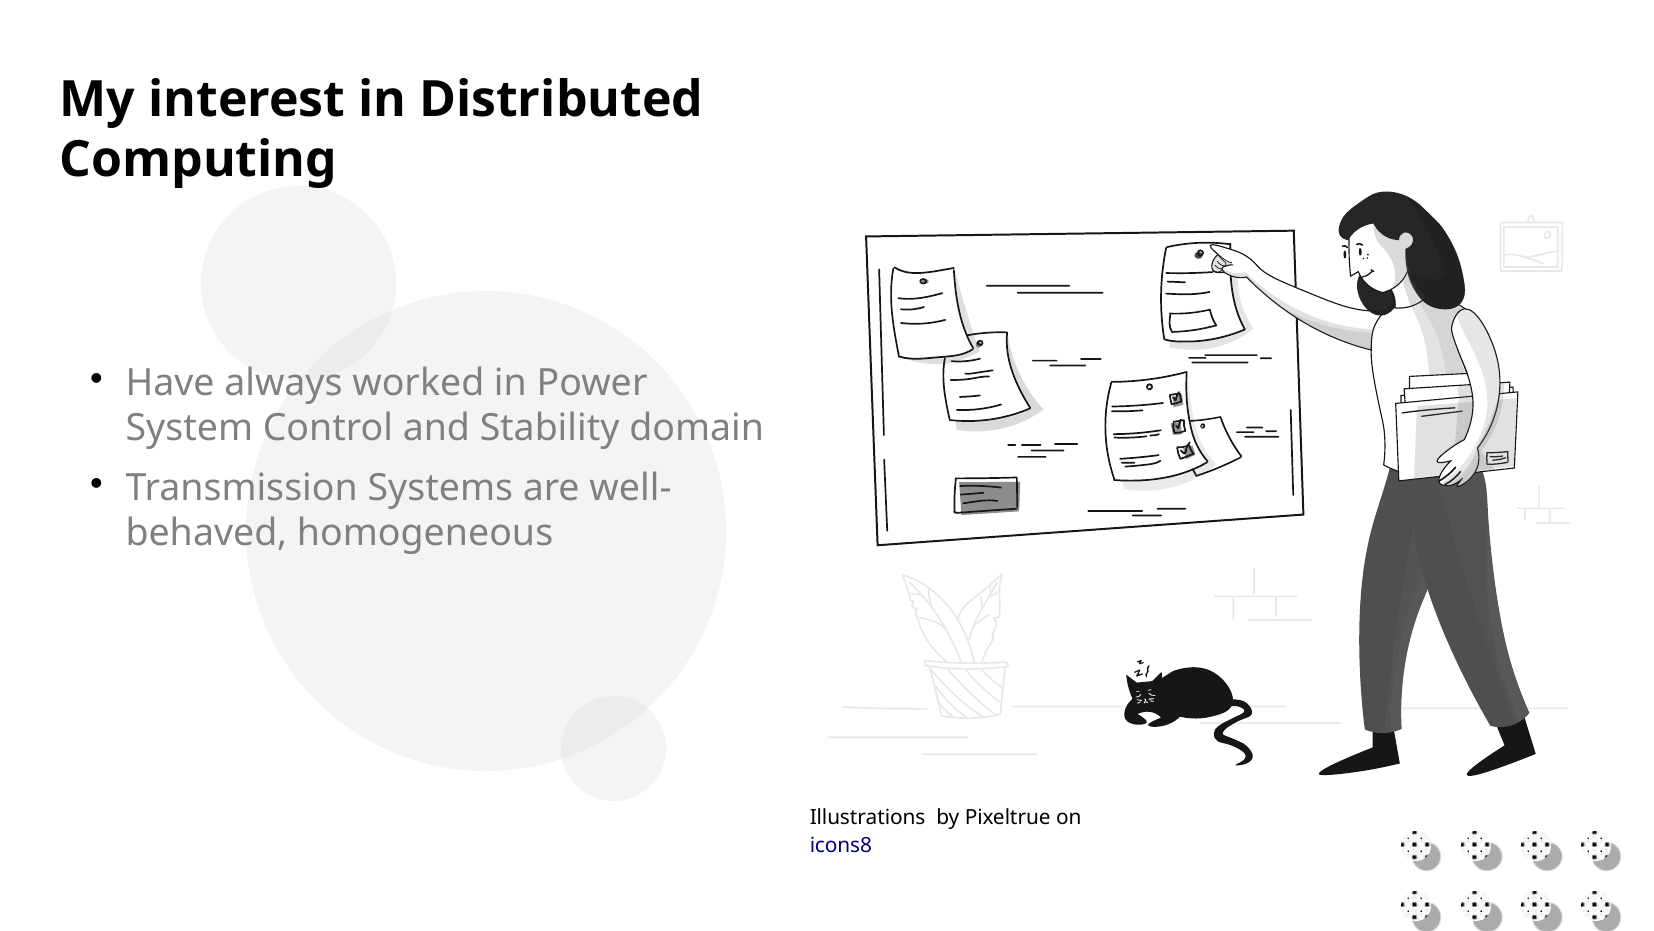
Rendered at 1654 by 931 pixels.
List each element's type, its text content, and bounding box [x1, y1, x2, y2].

picture [1461, 890, 1492, 922]
picture [1581, 830, 1612, 862]
picture [1460, 830, 1492, 862]
picture [1400, 830, 1432, 862]
picture [1520, 890, 1552, 922]
picture [1400, 891, 1432, 922]
text_box My interest in Distributed Computing [45, 58, 945, 259]
picture [1520, 831, 1552, 862]
text_box Have always worked in Power System Control and Stability domain Transmission Systems are well-behaved, homogeneous [75, 350, 798, 680]
picture [1580, 890, 1612, 922]
